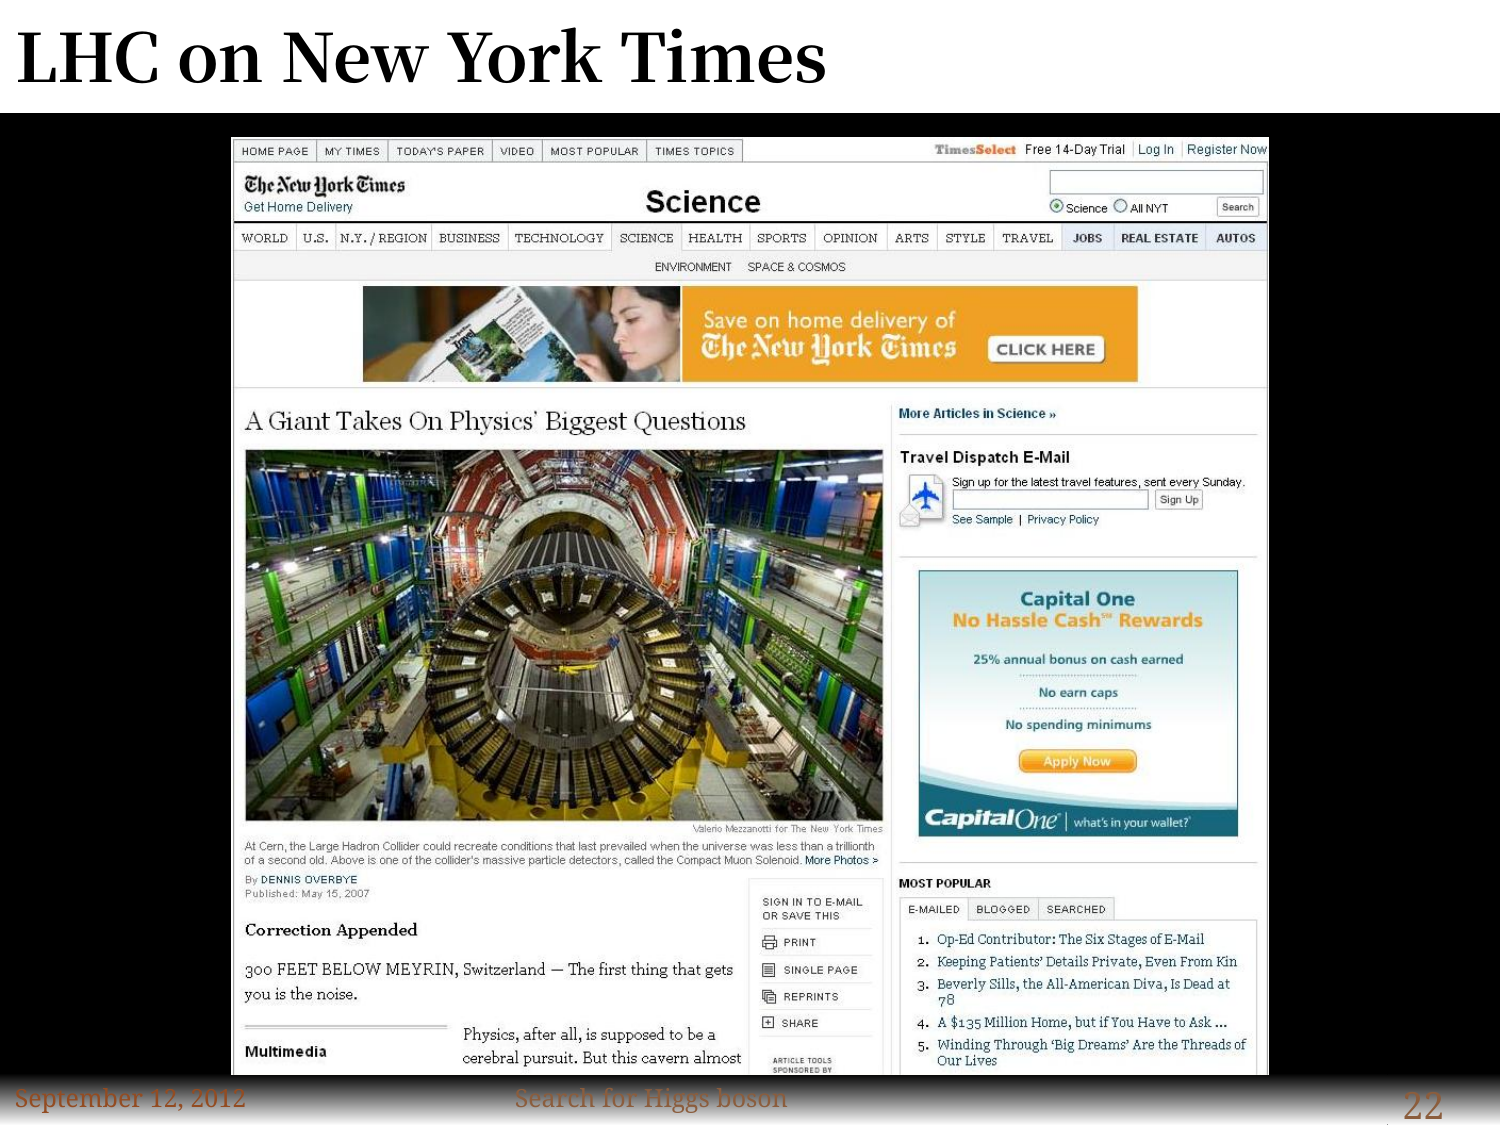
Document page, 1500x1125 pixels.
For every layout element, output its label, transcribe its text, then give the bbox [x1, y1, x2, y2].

slide_number September 12, 2012 [0, 1074, 500, 1125]
title LHC on New York Times [0, 0, 1500, 113]
slide_number <number> [1387, 1074, 1500, 1125]
picture [231, 137, 1269, 1075]
list [37, 125, 1475, 1063]
footer Search for Higgs boson [500, 1074, 1387, 1125]
